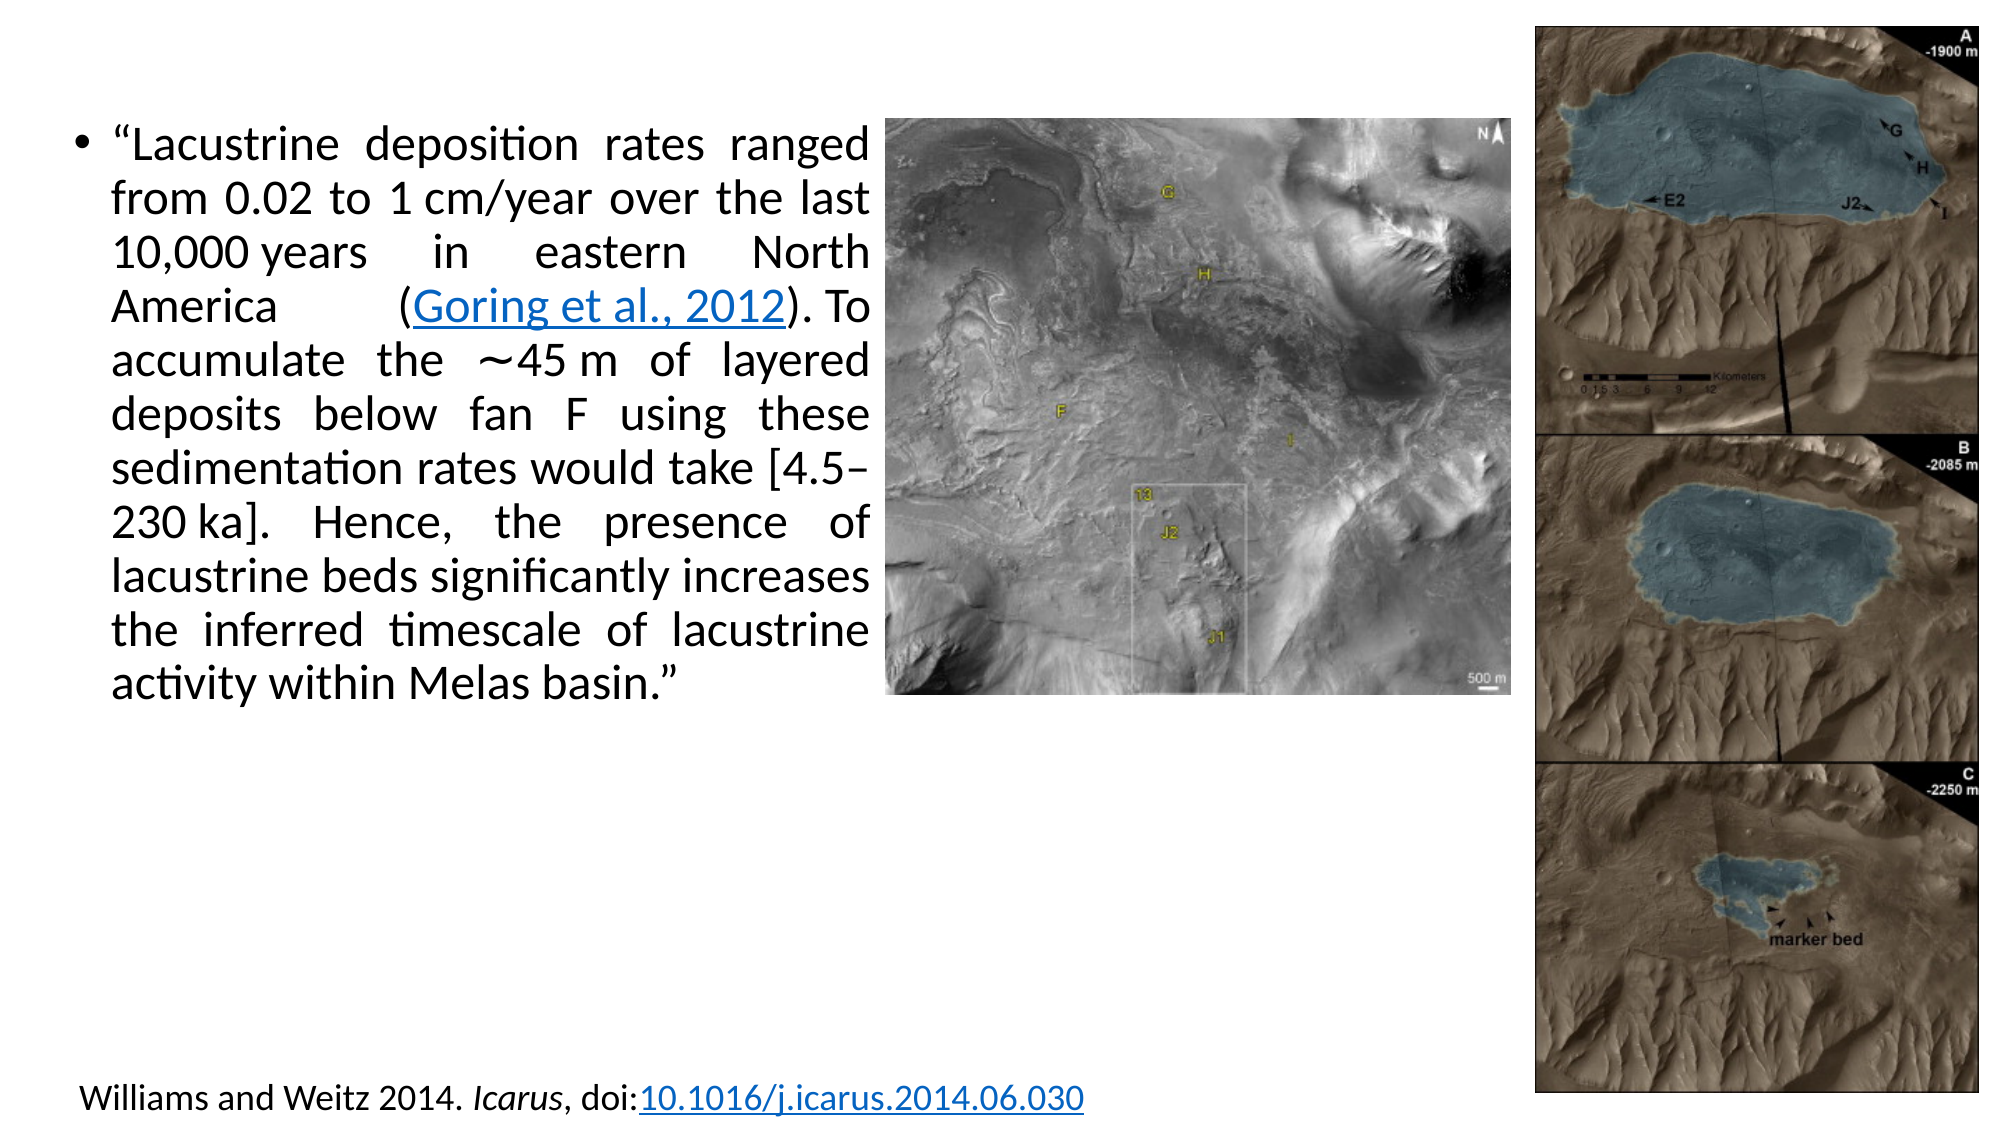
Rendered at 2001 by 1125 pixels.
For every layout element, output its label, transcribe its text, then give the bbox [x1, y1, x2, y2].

picture [885, 118, 1511, 695]
text_box “Lacustrine deposition rates ranged from 0.02 to 1 cm/year over the last 10,000 years in eastern North America (Goring et al., 2012). To accumulate the ∼45 m of layered deposits below fan F using these sedimentation rates would take [4.5–230 ka]. Hence, the presence of lacustrine beds significantly increases the inferred timescale of lacustrine activity within Melas basin.” [58, 109, 886, 1014]
picture [1535, 26, 1979, 1093]
text_box Williams and Weitz 2014. Icarus, doi:10.1016/j.icarus.2014.06.030 [64, 1065, 1100, 1125]
